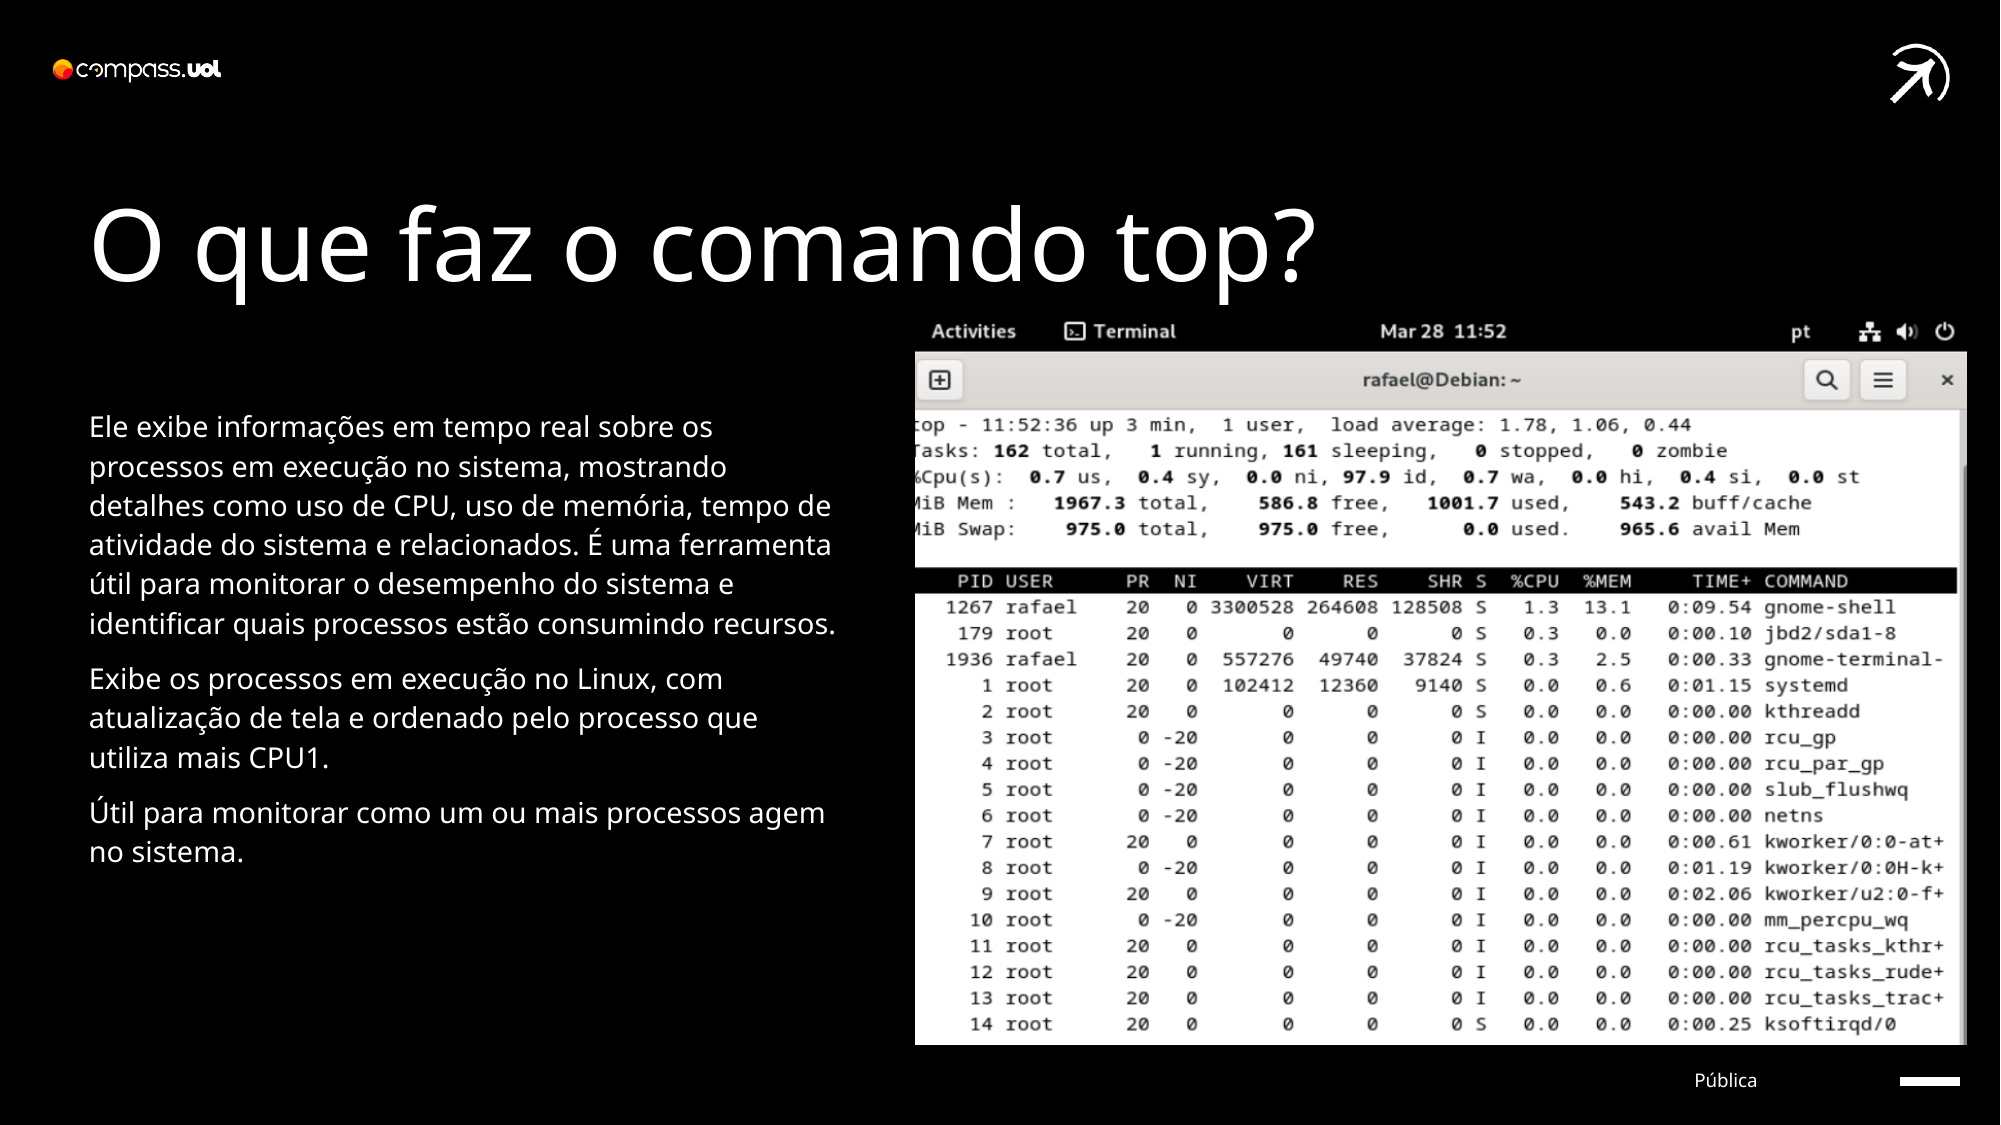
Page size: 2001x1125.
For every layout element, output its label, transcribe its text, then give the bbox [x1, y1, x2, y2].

list O que faz o comando top? [73, 166, 1573, 319]
picture [915, 318, 1967, 1045]
list Pública [1679, 1062, 1894, 1101]
list Ele exibe informações em tempo real sobre os processos em execução no sistema, mostrando detalhes como uso de CPU, uso de memória, tempo de atividade do sistema e relacionados. É uma ferramenta útil para monitorar o desempenho do sistema e identificar quais processos estão consumindo recursos. Exibe os processos em execução no Linux, com atualização de tela e ordenado pelo processo que utiliza mais CPU1. Útil para monitorar como um ou mais processos agem no sistema. [73, 399, 862, 913]
